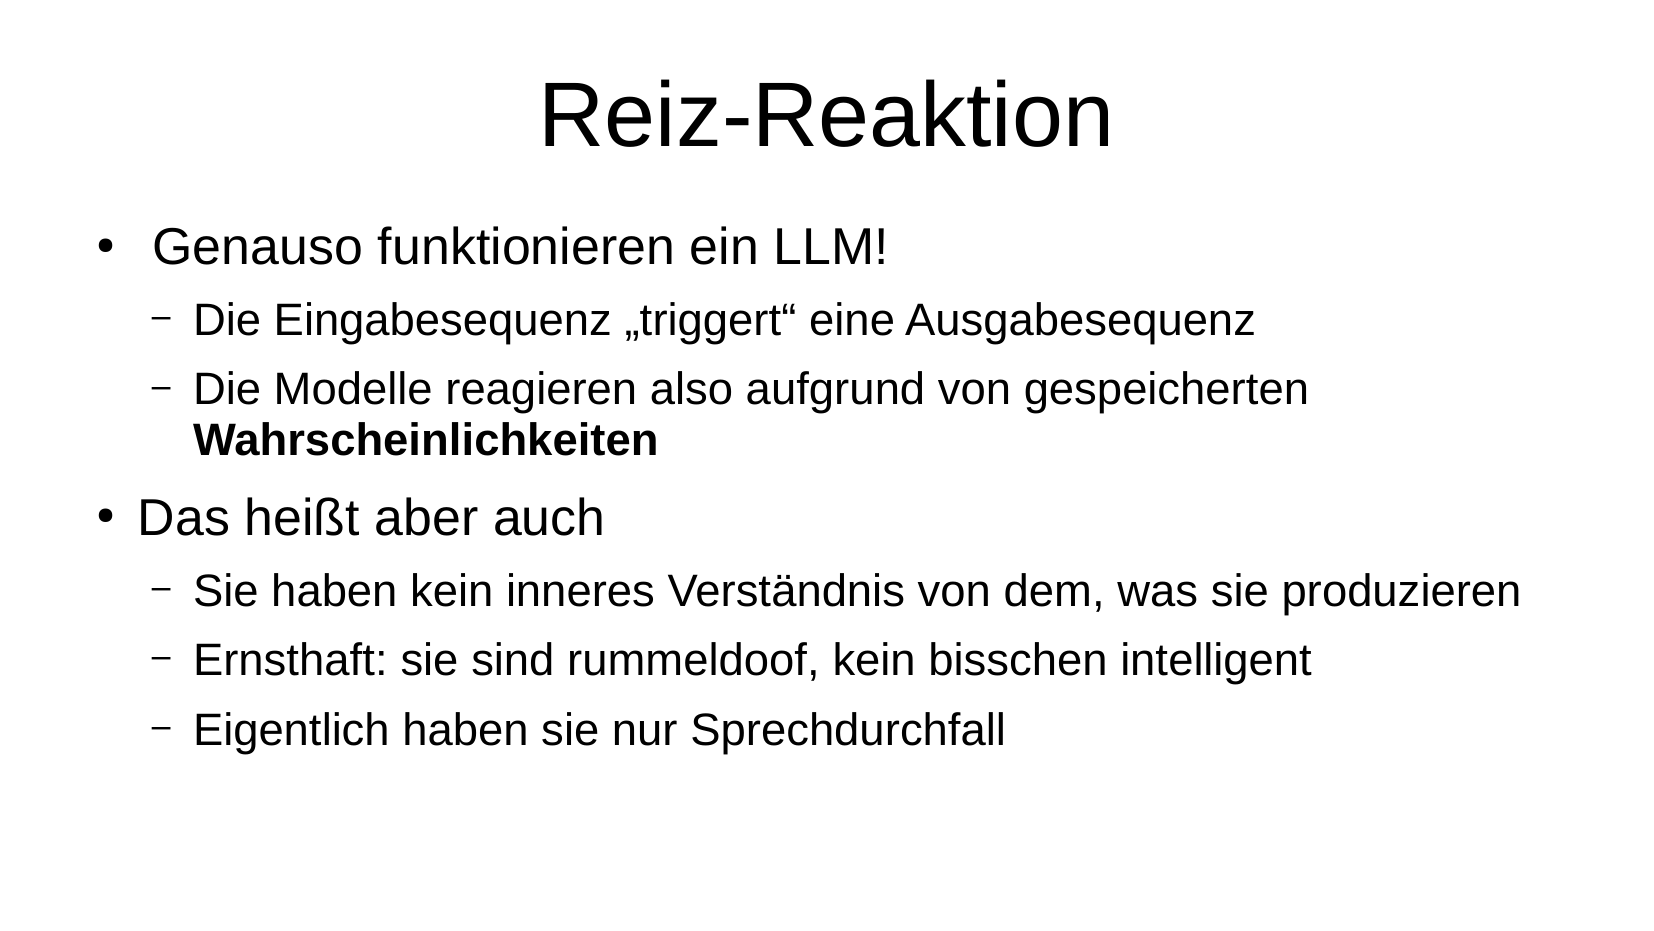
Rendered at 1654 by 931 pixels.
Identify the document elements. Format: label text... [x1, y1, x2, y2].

list Genauso funktionieren ein LLM! Die Eingabesequenz „triggert“ eine Ausgabesequenz Die Modelle reagieren also aufgrund von gespeicherten Wahrscheinlichkeiten Das heißt aber auch Sie haben kein inneres Verständnis von dem, was sie produzieren Ernsthaft: sie sind rummeldoof, kein bisschen intelligent Eigentlich haben sie nur Sprechdurchfall [82, 217, 1571, 758]
title Reiz-Reaktion [82, 37, 1571, 193]
